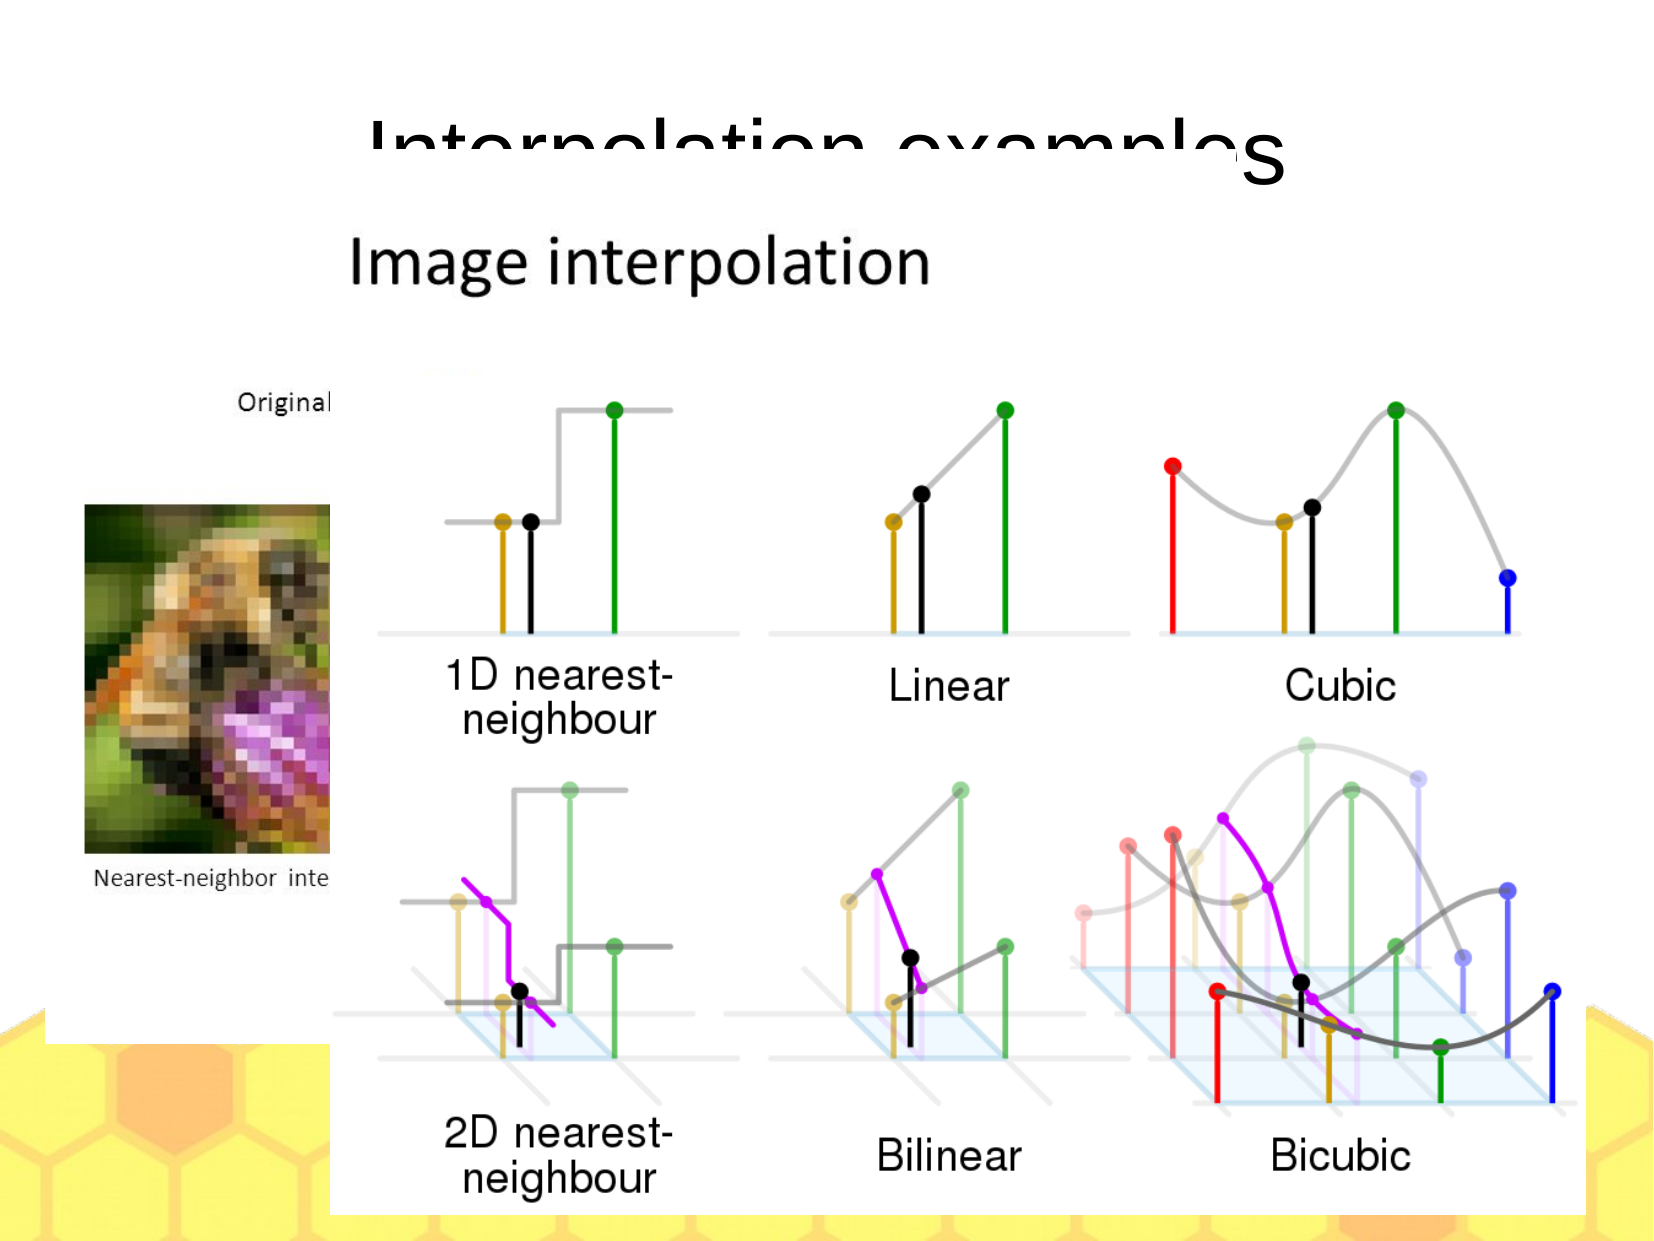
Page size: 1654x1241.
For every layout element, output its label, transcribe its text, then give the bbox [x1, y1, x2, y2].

picture [0, 149, 1654, 1241]
title Interpolation examples [82, 49, 1571, 257]
